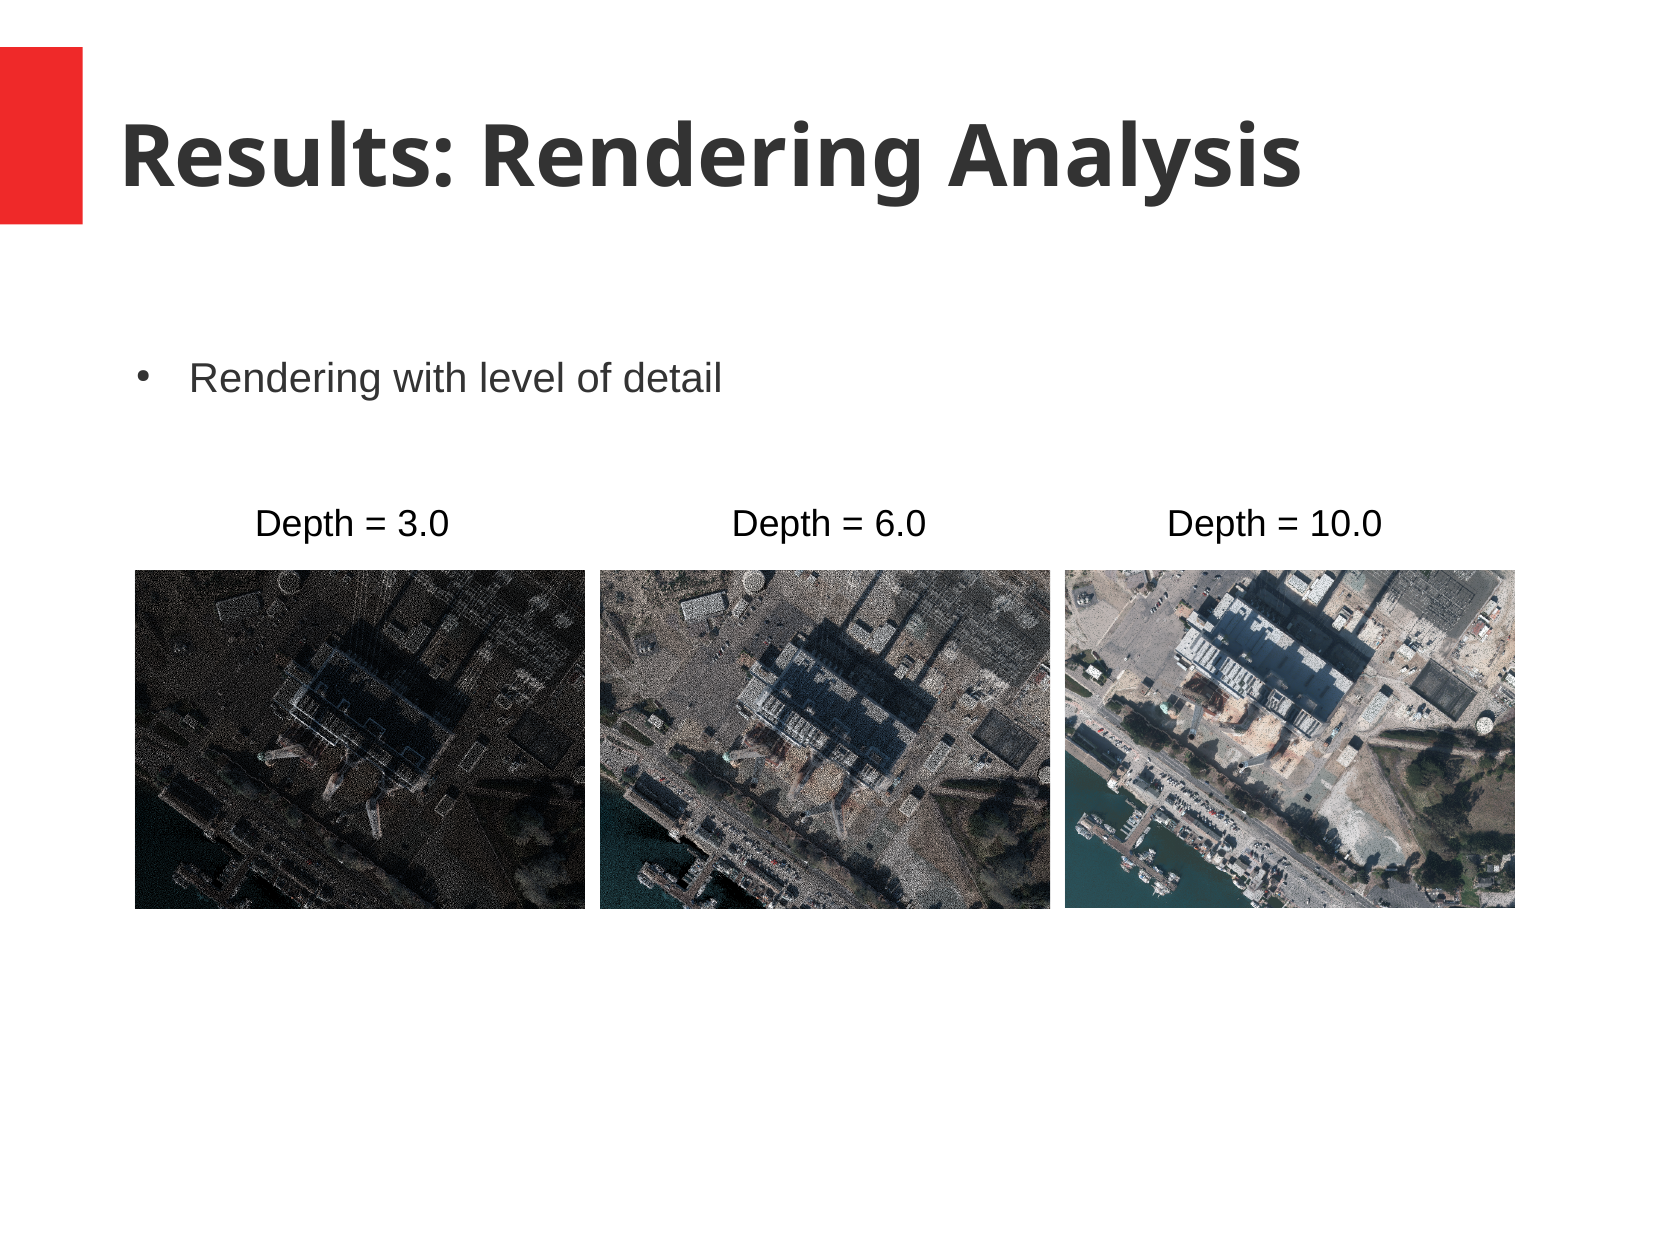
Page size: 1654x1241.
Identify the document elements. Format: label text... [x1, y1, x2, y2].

list Rendering with level of detail [118, 354, 1536, 1074]
text_box Depth = 3.0 Depth = 6.0 Depth = 10.0 [135, 495, 1516, 552]
picture [600, 570, 1051, 909]
title Results: Rendering Analysis [118, 49, 1571, 257]
picture [1064, 570, 1516, 908]
picture [134, 570, 586, 909]
